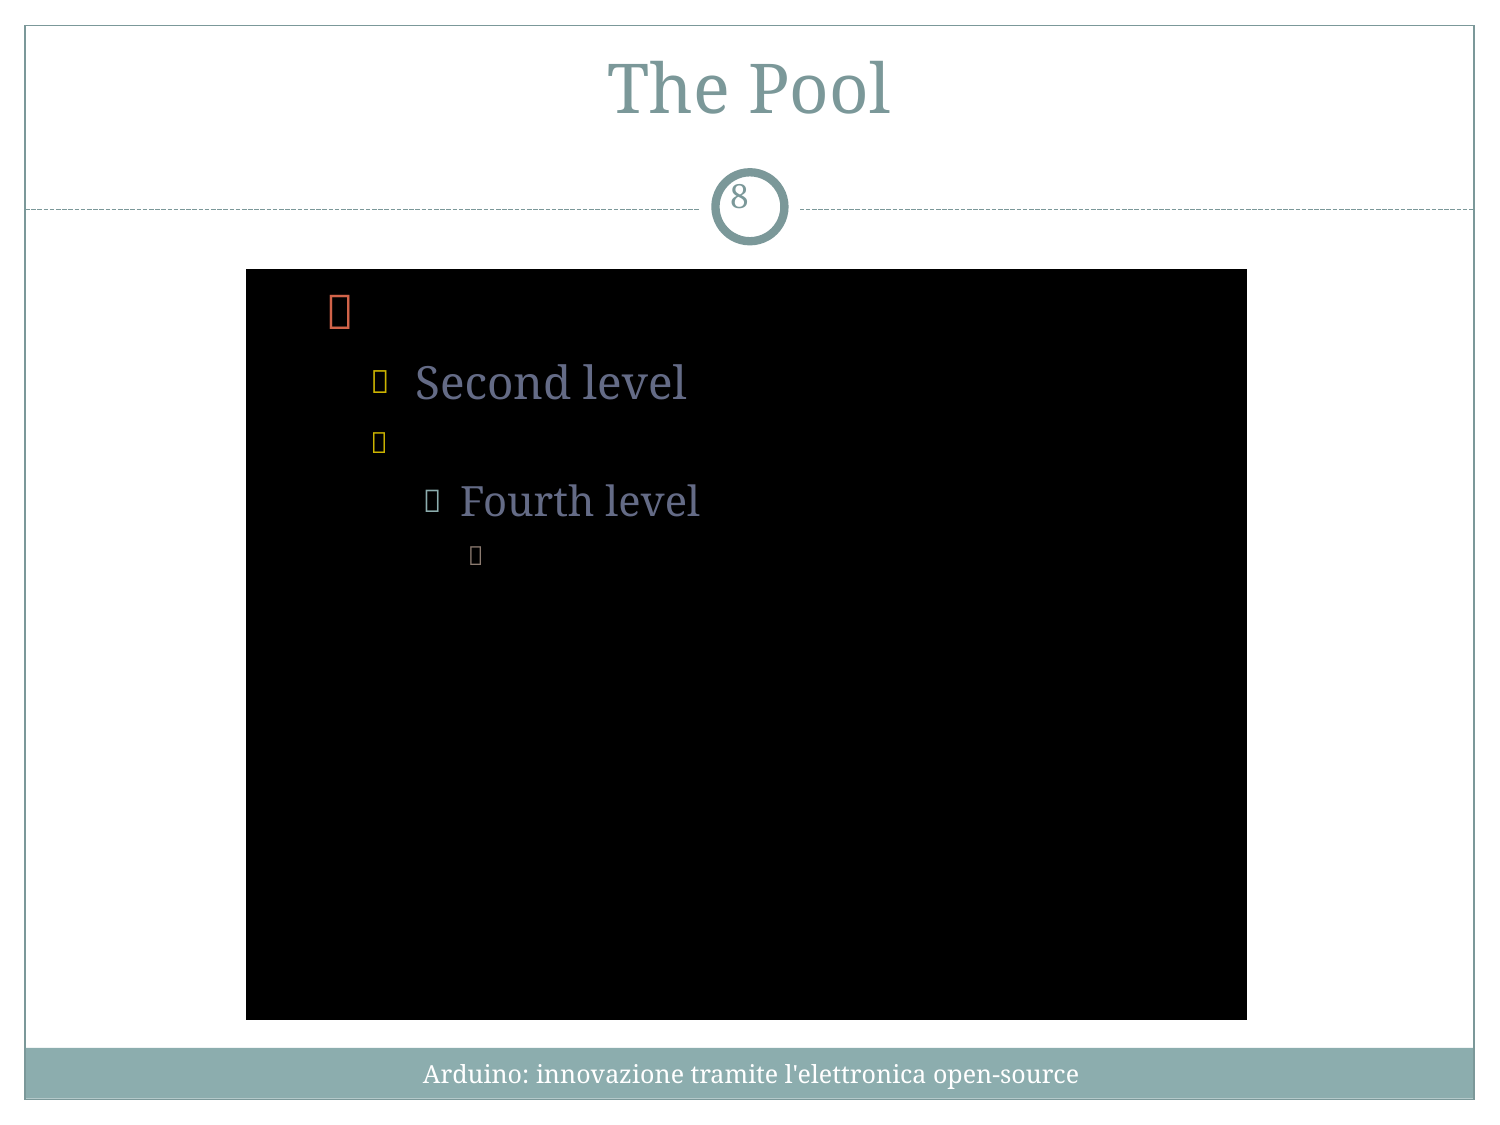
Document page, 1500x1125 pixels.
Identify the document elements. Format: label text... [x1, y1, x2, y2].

footer Arduino: innovazione tramite l'elettronica open-source [50, 1051, 1454, 1112]
picture [246, 269, 1247, 1020]
title The Pool [49, 37, 1450, 162]
slide_number <numero> [715, 168, 791, 241]
